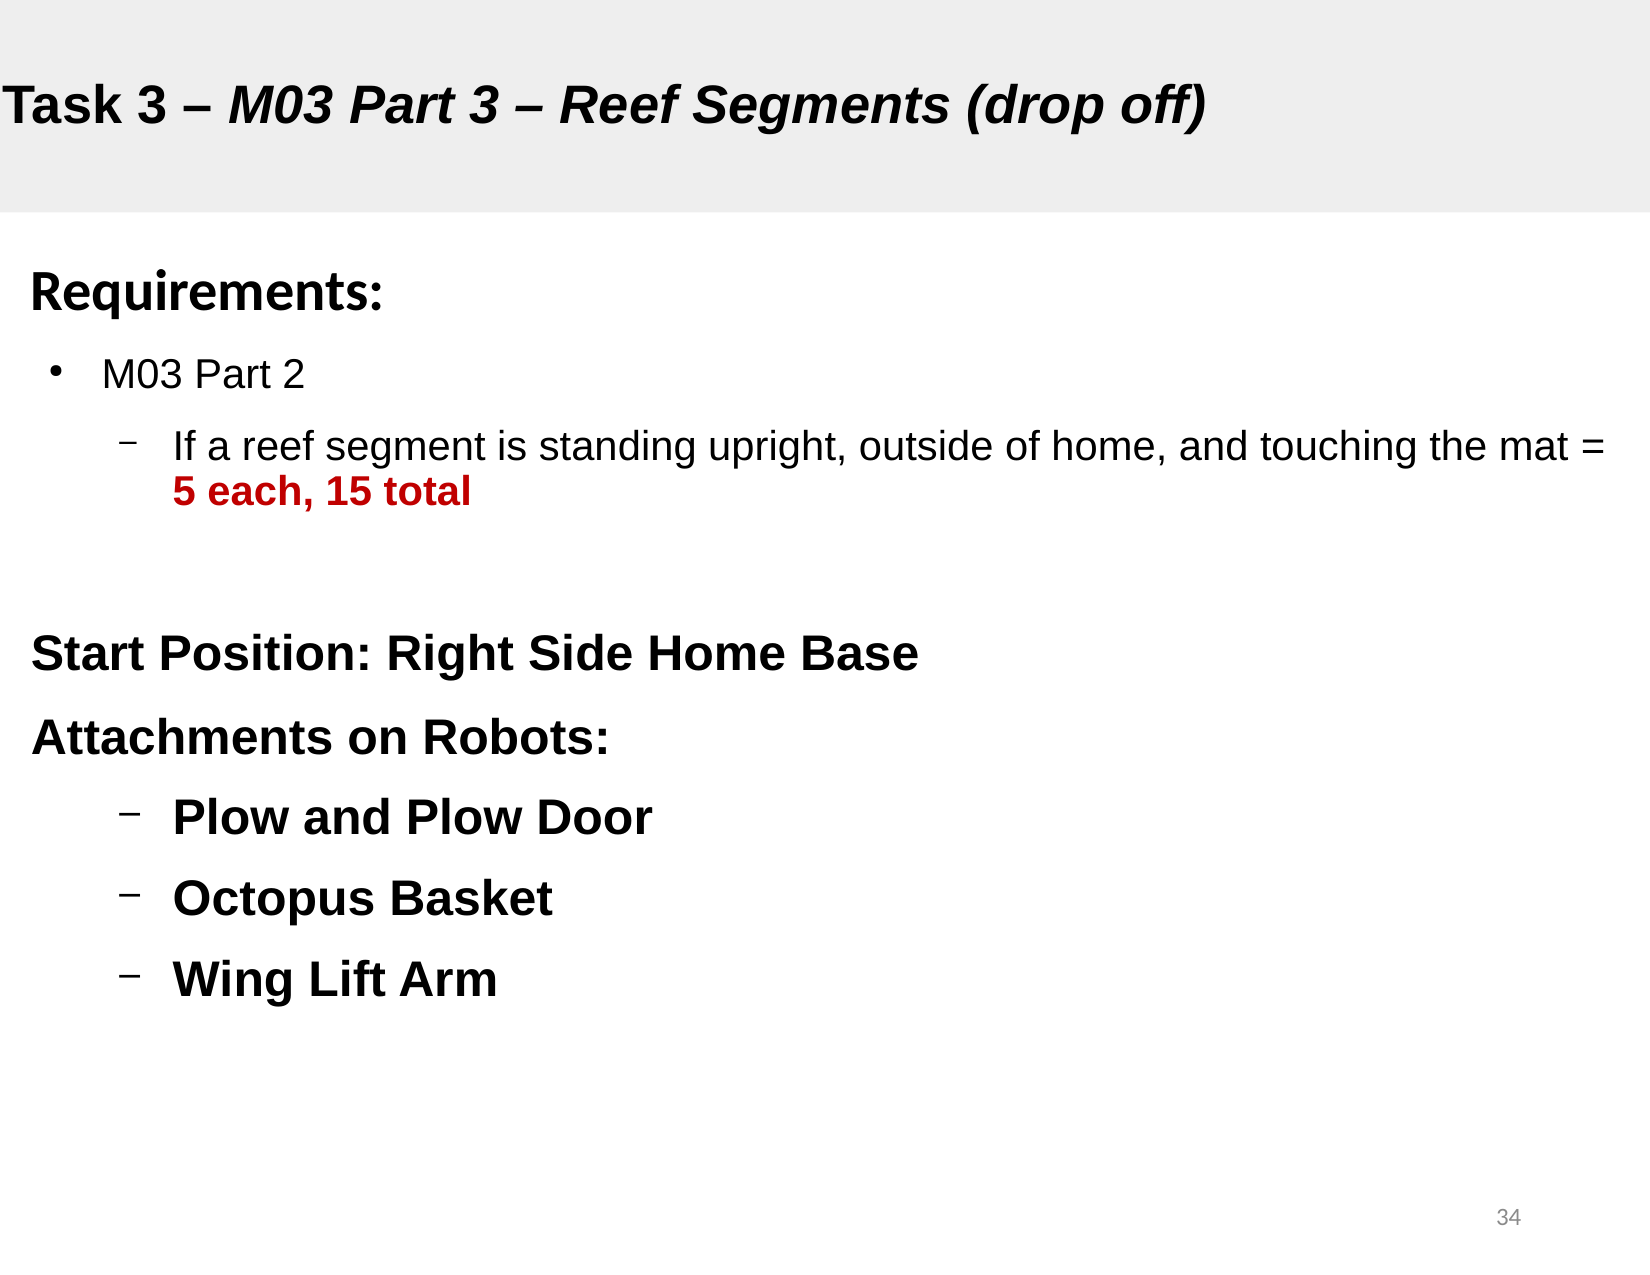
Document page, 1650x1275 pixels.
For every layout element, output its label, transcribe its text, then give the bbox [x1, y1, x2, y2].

title Task 3 – M03 Part 3 – Reef Segments (drop off) [0, 0, 1650, 213]
list Requirements: M03 Part 2 If a reef segment is standing upright, outside of home, and touching the mat = 5 each, 15 total Start Position: Right Side Home Base Attachments on Robots: Plow and Plow Door Octopus Basket Wing Lift Arm [30, 260, 1609, 1238]
